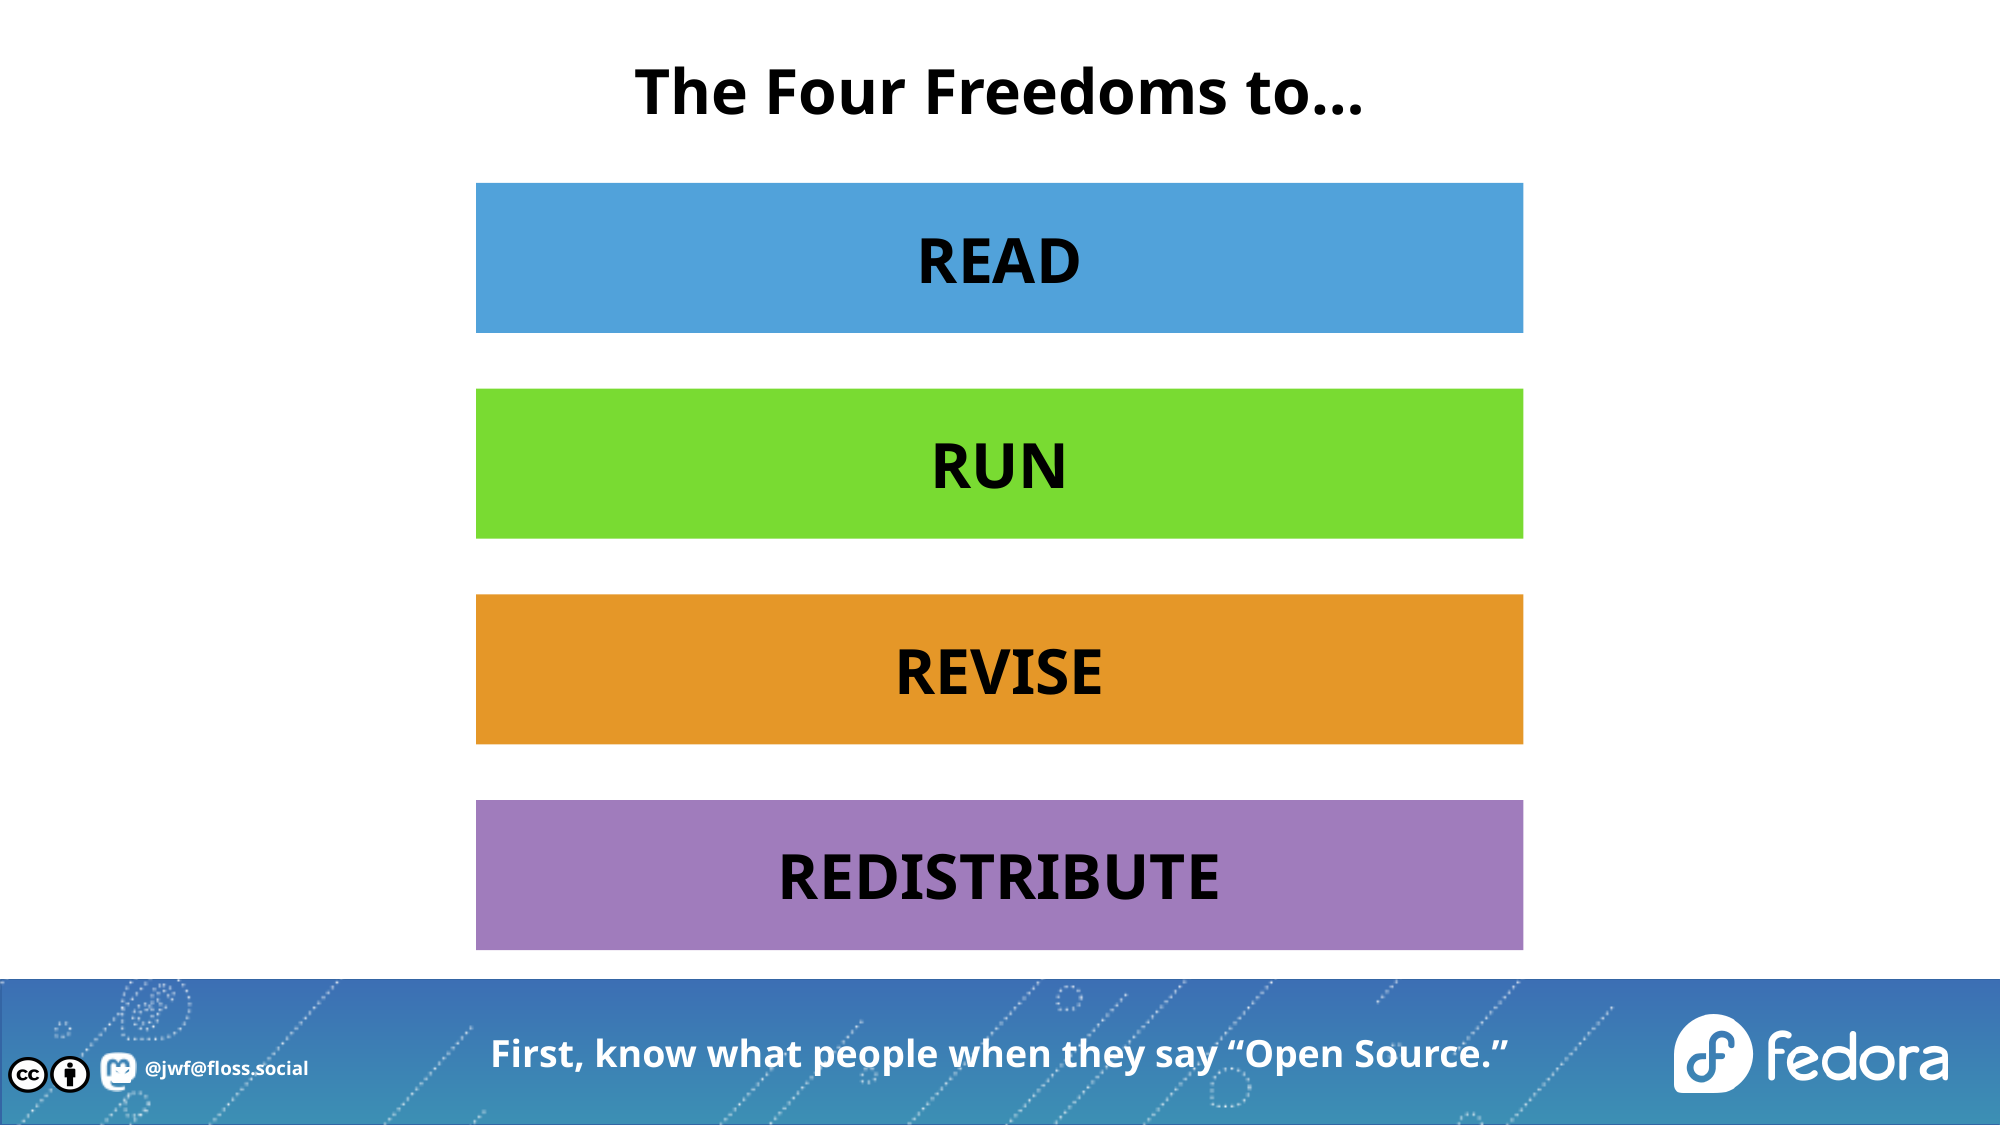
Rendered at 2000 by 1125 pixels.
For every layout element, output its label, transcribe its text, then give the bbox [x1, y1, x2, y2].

text_box REDISTRIBUTE [661, 822, 1339, 926]
text_box [476, 800, 1524, 951]
text_box RUN [825, 411, 1174, 516]
text_box READ [825, 205, 1174, 311]
text_box REVISE [825, 617, 1174, 718]
picture [1674, 1014, 1948, 1093]
text_box [476, 594, 1524, 745]
list @jwf@floss.social [135, 1047, 319, 1084]
text_box [476, 388, 1524, 539]
text_box [476, 182, 1524, 333]
picture [0, 585, 1661, 1125]
text_box The Four Freedoms to… [485, 37, 1514, 168]
subtitle First, know what people when they say “Open Source.” [337, 1018, 1663, 1077]
